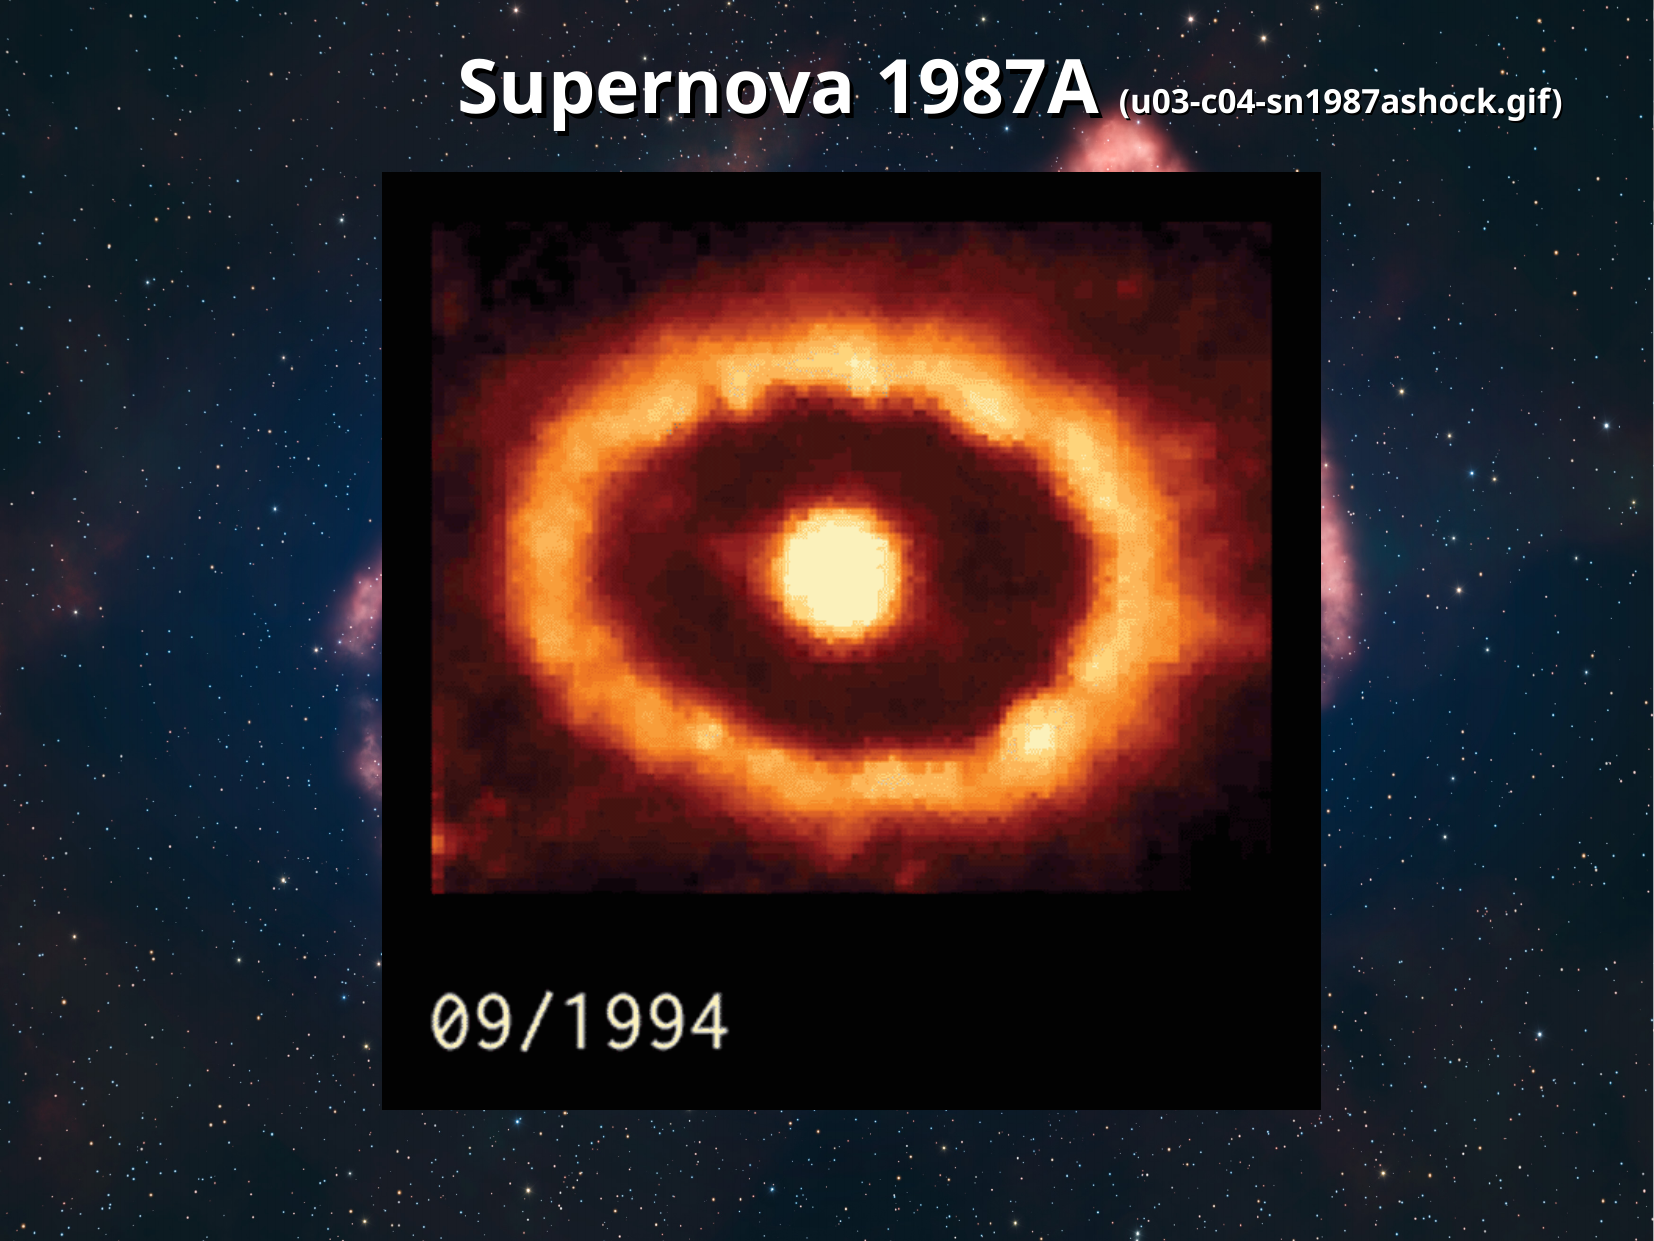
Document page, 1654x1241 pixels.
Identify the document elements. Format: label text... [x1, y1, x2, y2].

picture [0, 0, 1654, 1241]
title Supernova 1987A (u03-c04-sn1987ashock.gif) [75, 19, 1564, 151]
